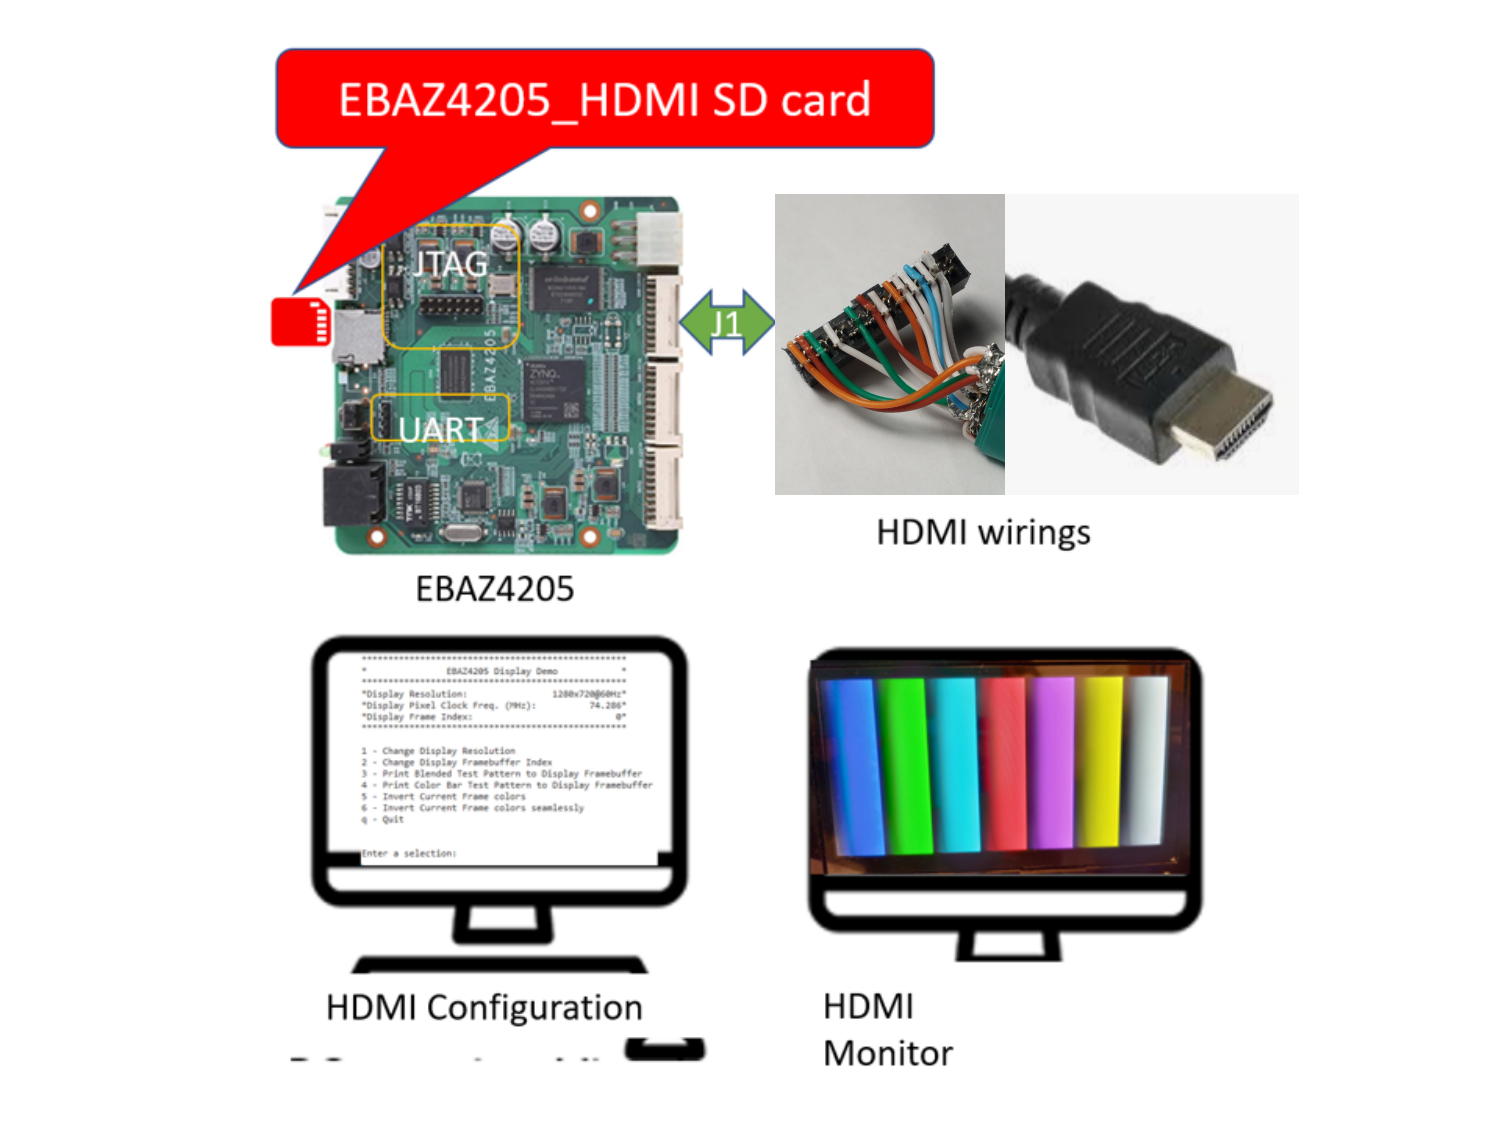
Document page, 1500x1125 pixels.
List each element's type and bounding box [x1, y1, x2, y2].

picture [255, 44, 1299, 1072]
